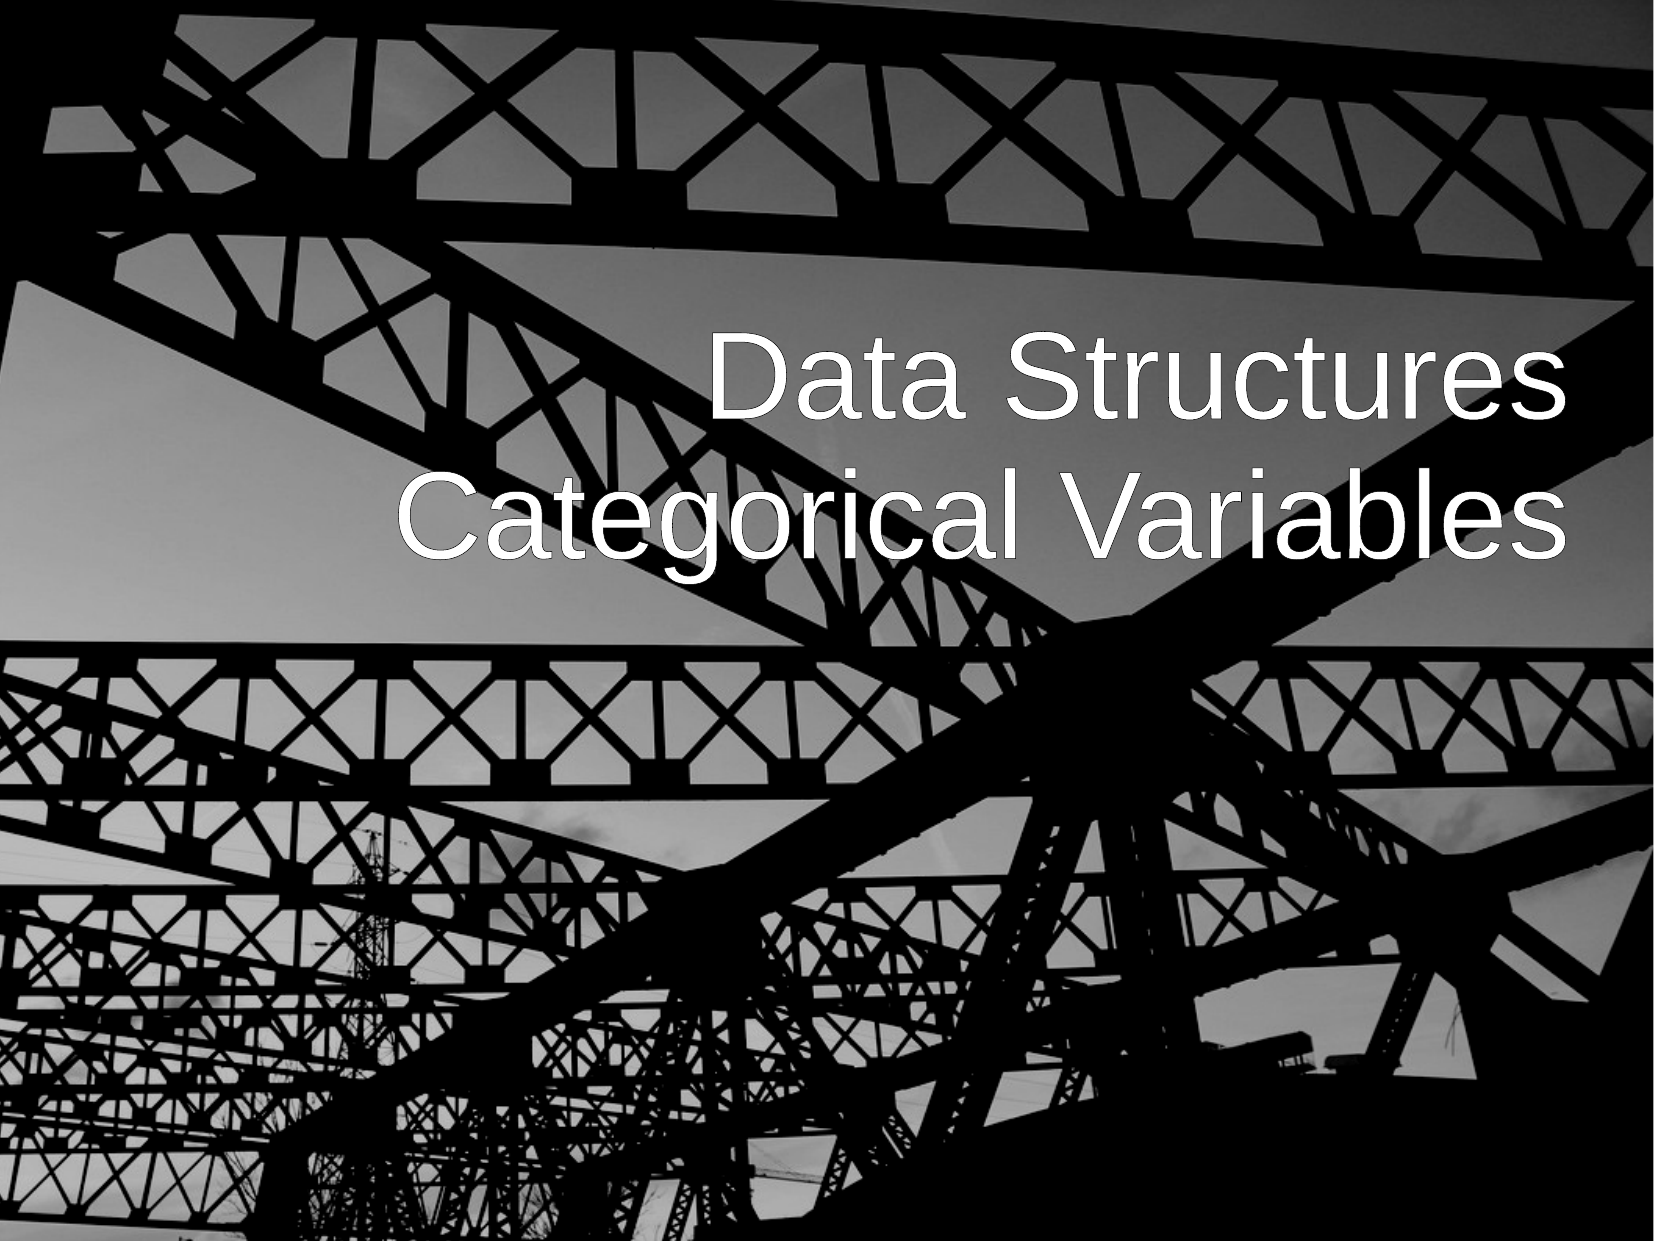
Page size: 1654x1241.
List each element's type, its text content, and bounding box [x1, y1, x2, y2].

picture [0, 0, 1654, 1241]
title Data Structures Categorical Variables [82, 305, 1571, 586]
